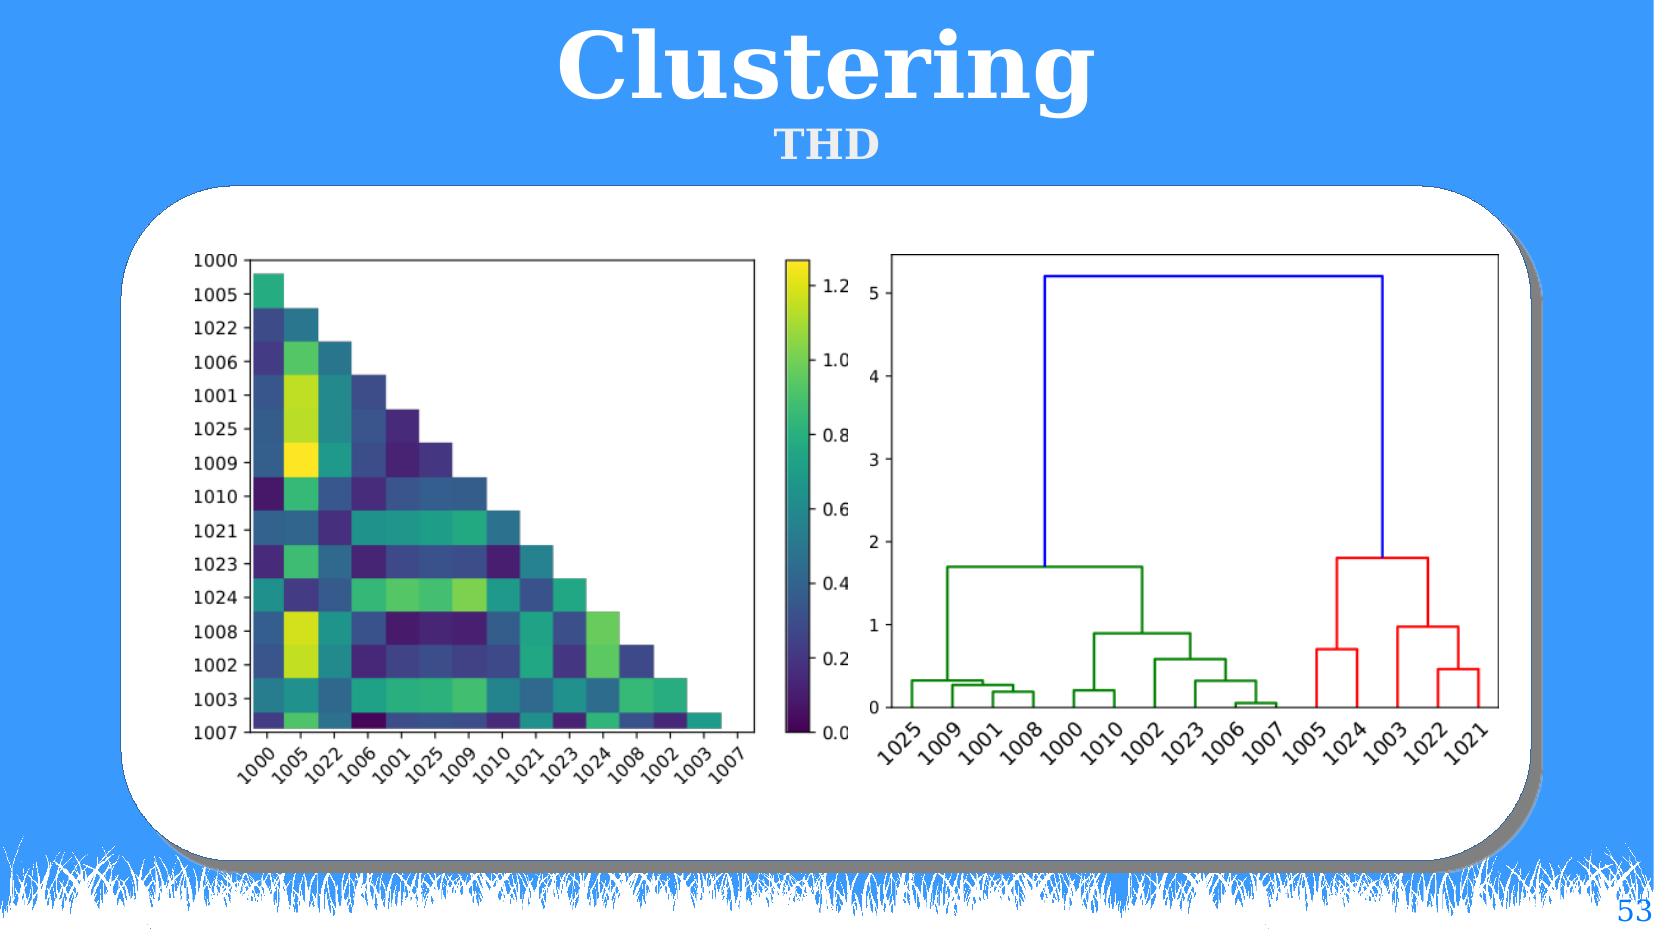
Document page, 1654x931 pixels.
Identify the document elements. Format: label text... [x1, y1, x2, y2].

text_box [120, 185, 1532, 861]
title Clustering THD [82, 12, 1571, 170]
picture [0, 0, 1654, 931]
